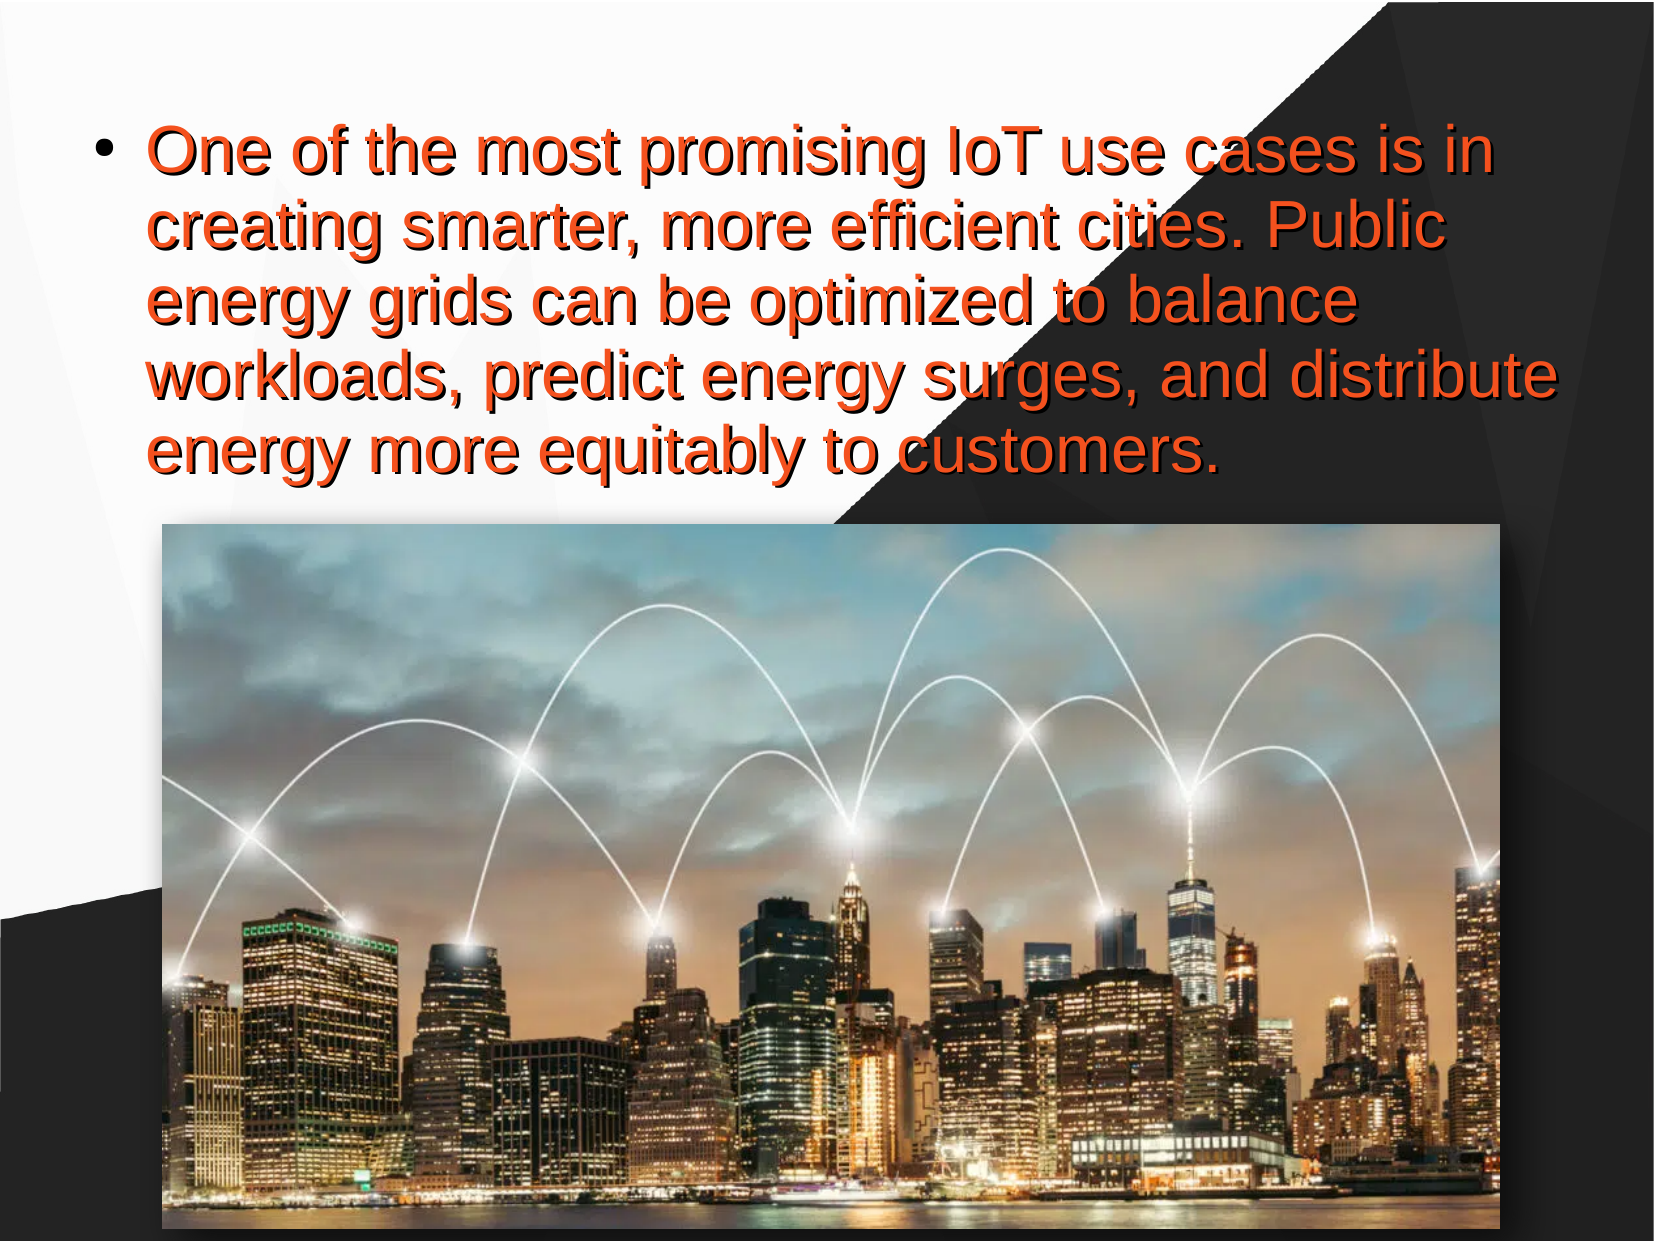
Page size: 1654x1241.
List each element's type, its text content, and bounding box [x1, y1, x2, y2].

list One of the most promising IoT use cases is in creating smarter, more efficient cities. Public energy grids can be optimized to balance workloads, predict energy surges, and distribute energy more equitably to customers. [75, 112, 1564, 490]
picture [0, 2, 1654, 1241]
